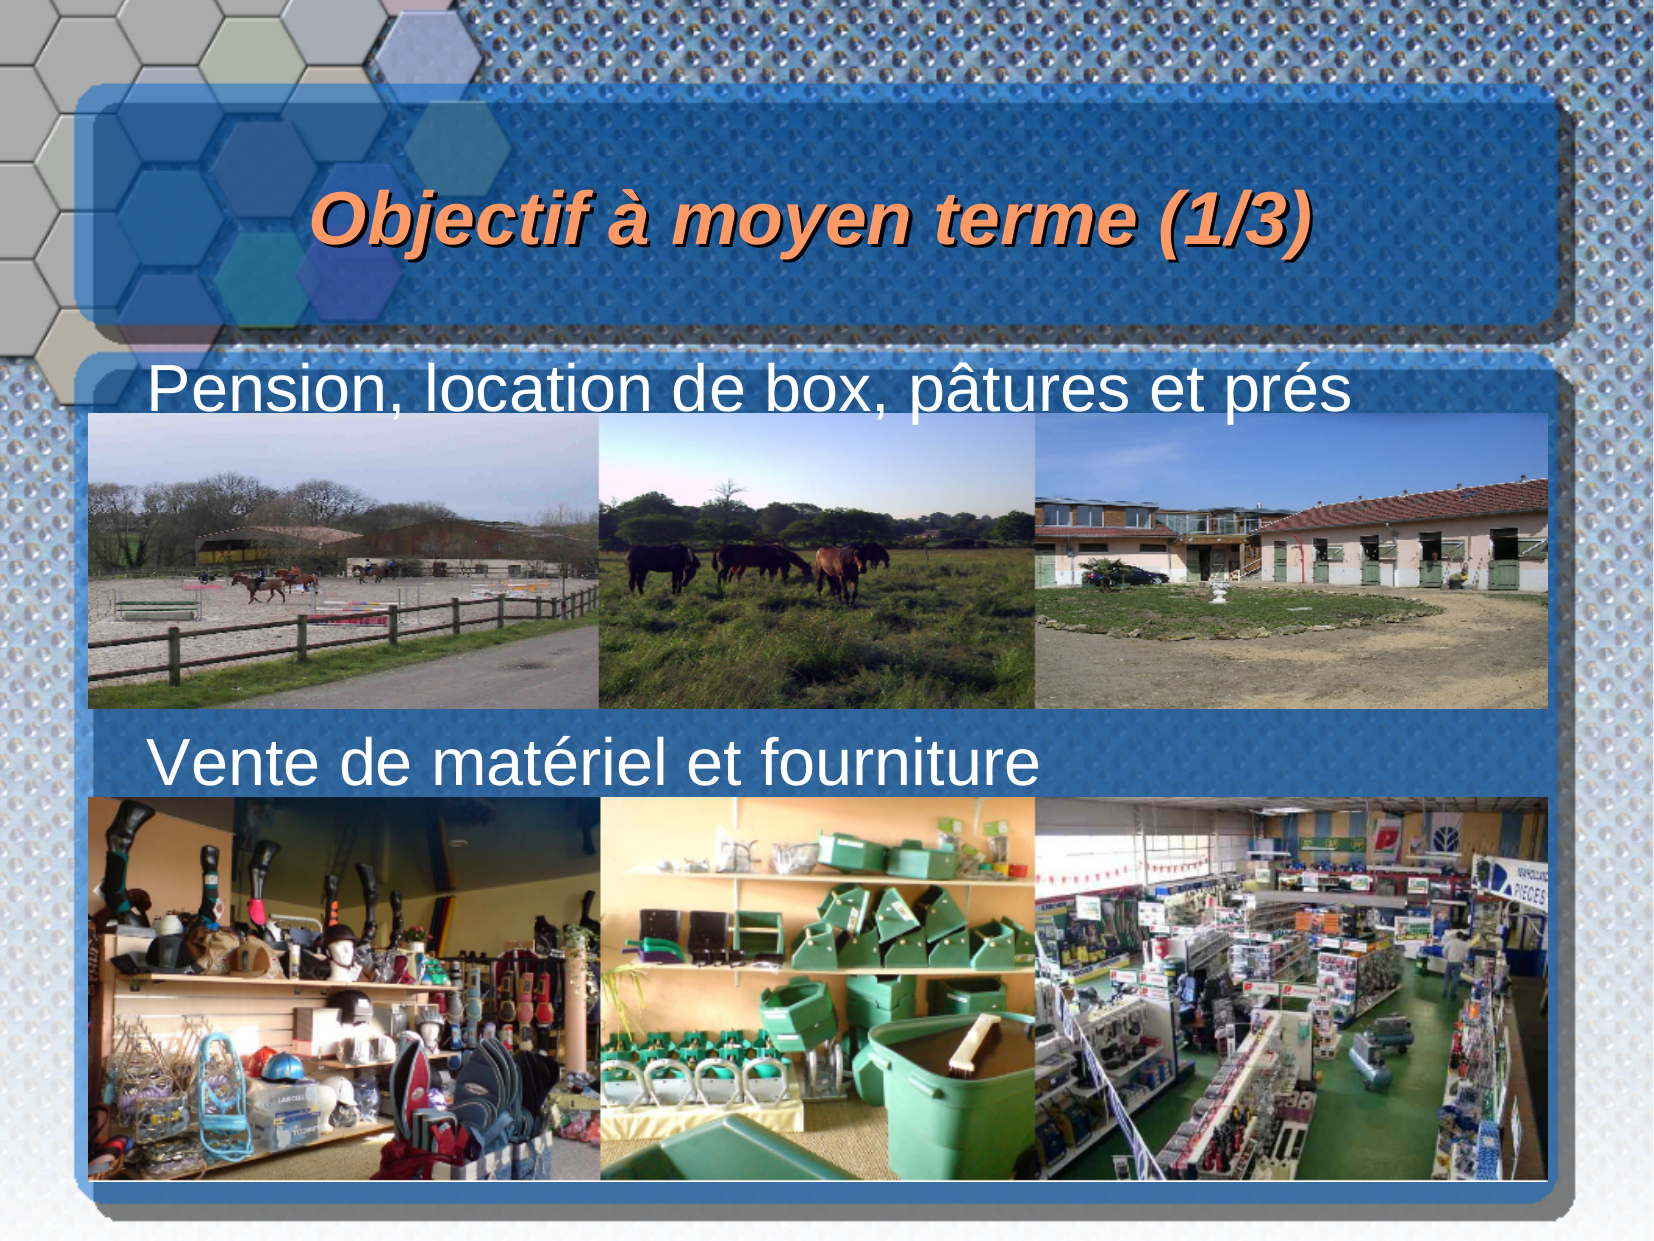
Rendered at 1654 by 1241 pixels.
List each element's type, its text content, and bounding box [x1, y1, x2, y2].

picture [0, 0, 1654, 1241]
list Pension, location de box, pâtures et prés Vente de matériel et fourniture [134, 350, 1516, 1133]
title Objectif à moyen terme (1/3) [88, 114, 1534, 322]
